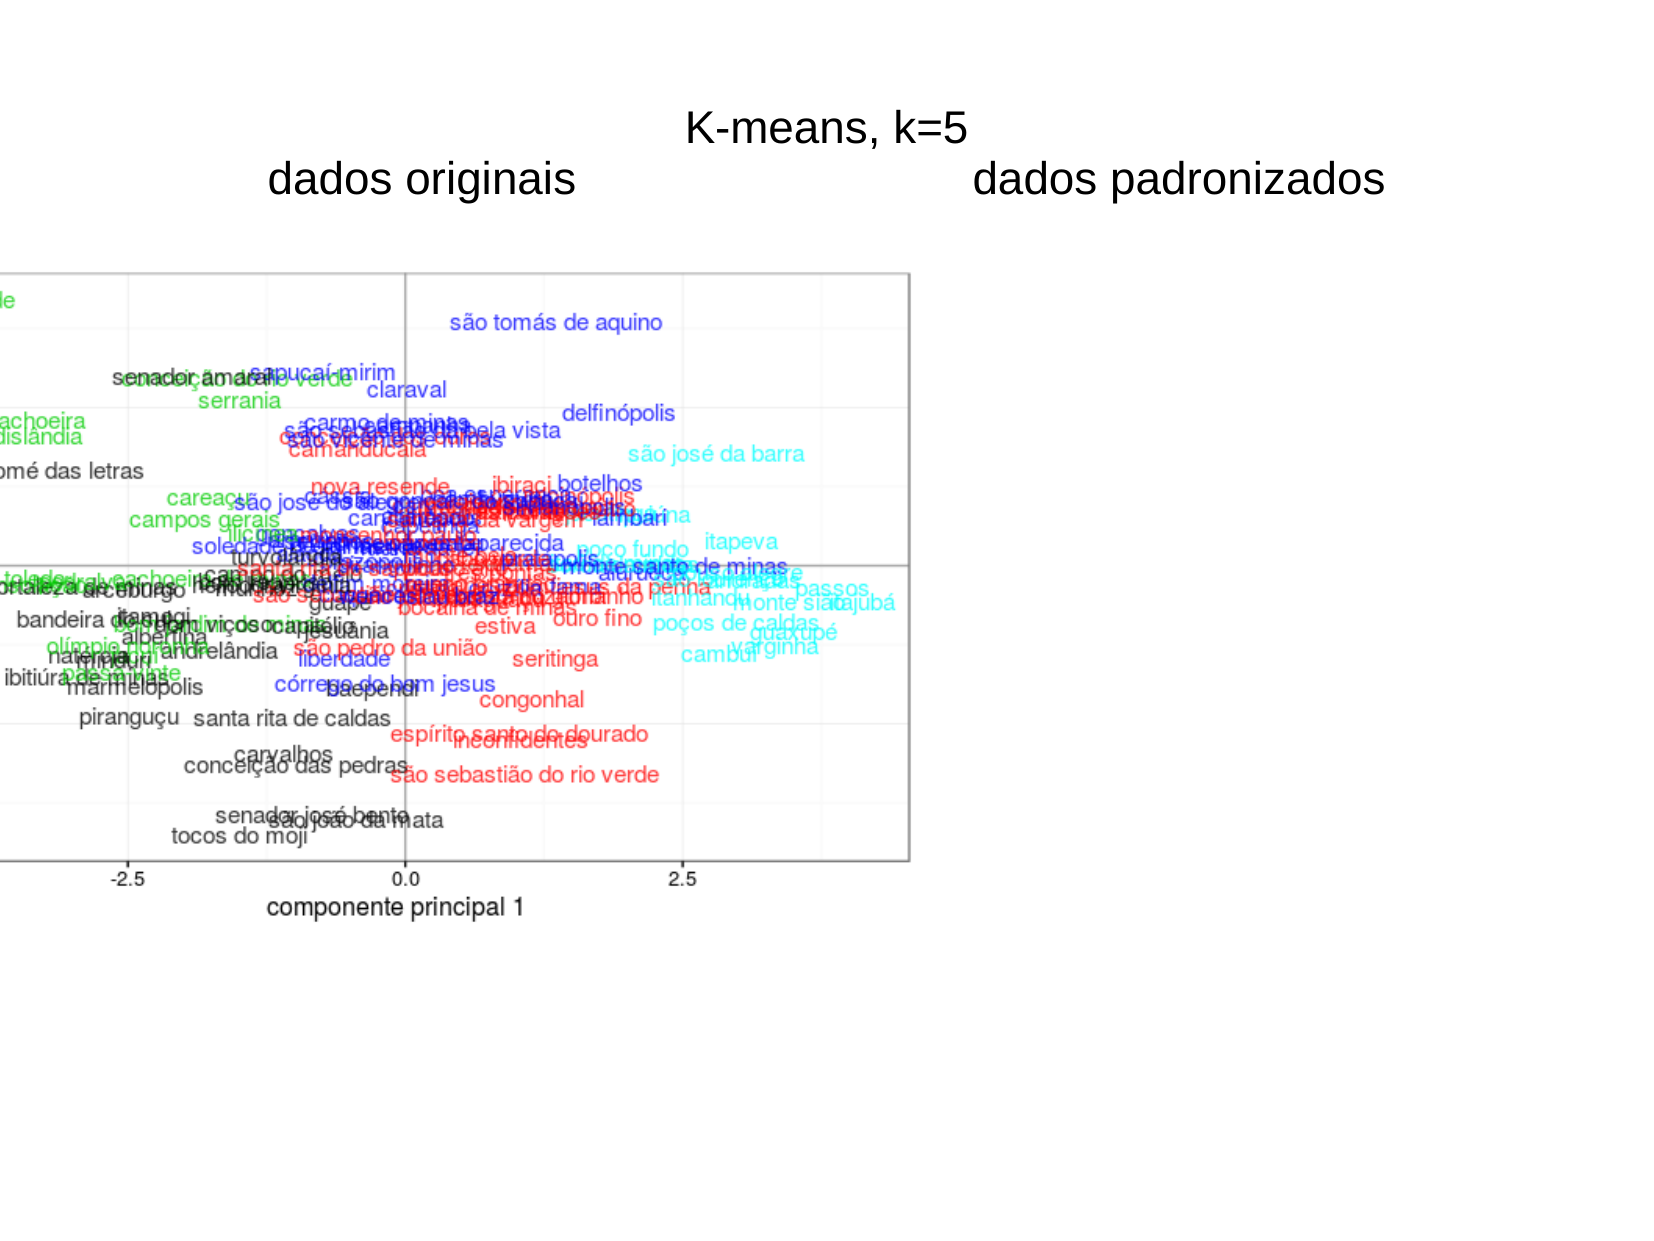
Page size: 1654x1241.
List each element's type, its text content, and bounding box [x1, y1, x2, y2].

title K-means, k=5 dados originais dados padronizados [82, 49, 1571, 257]
picture [0, 224, 922, 933]
